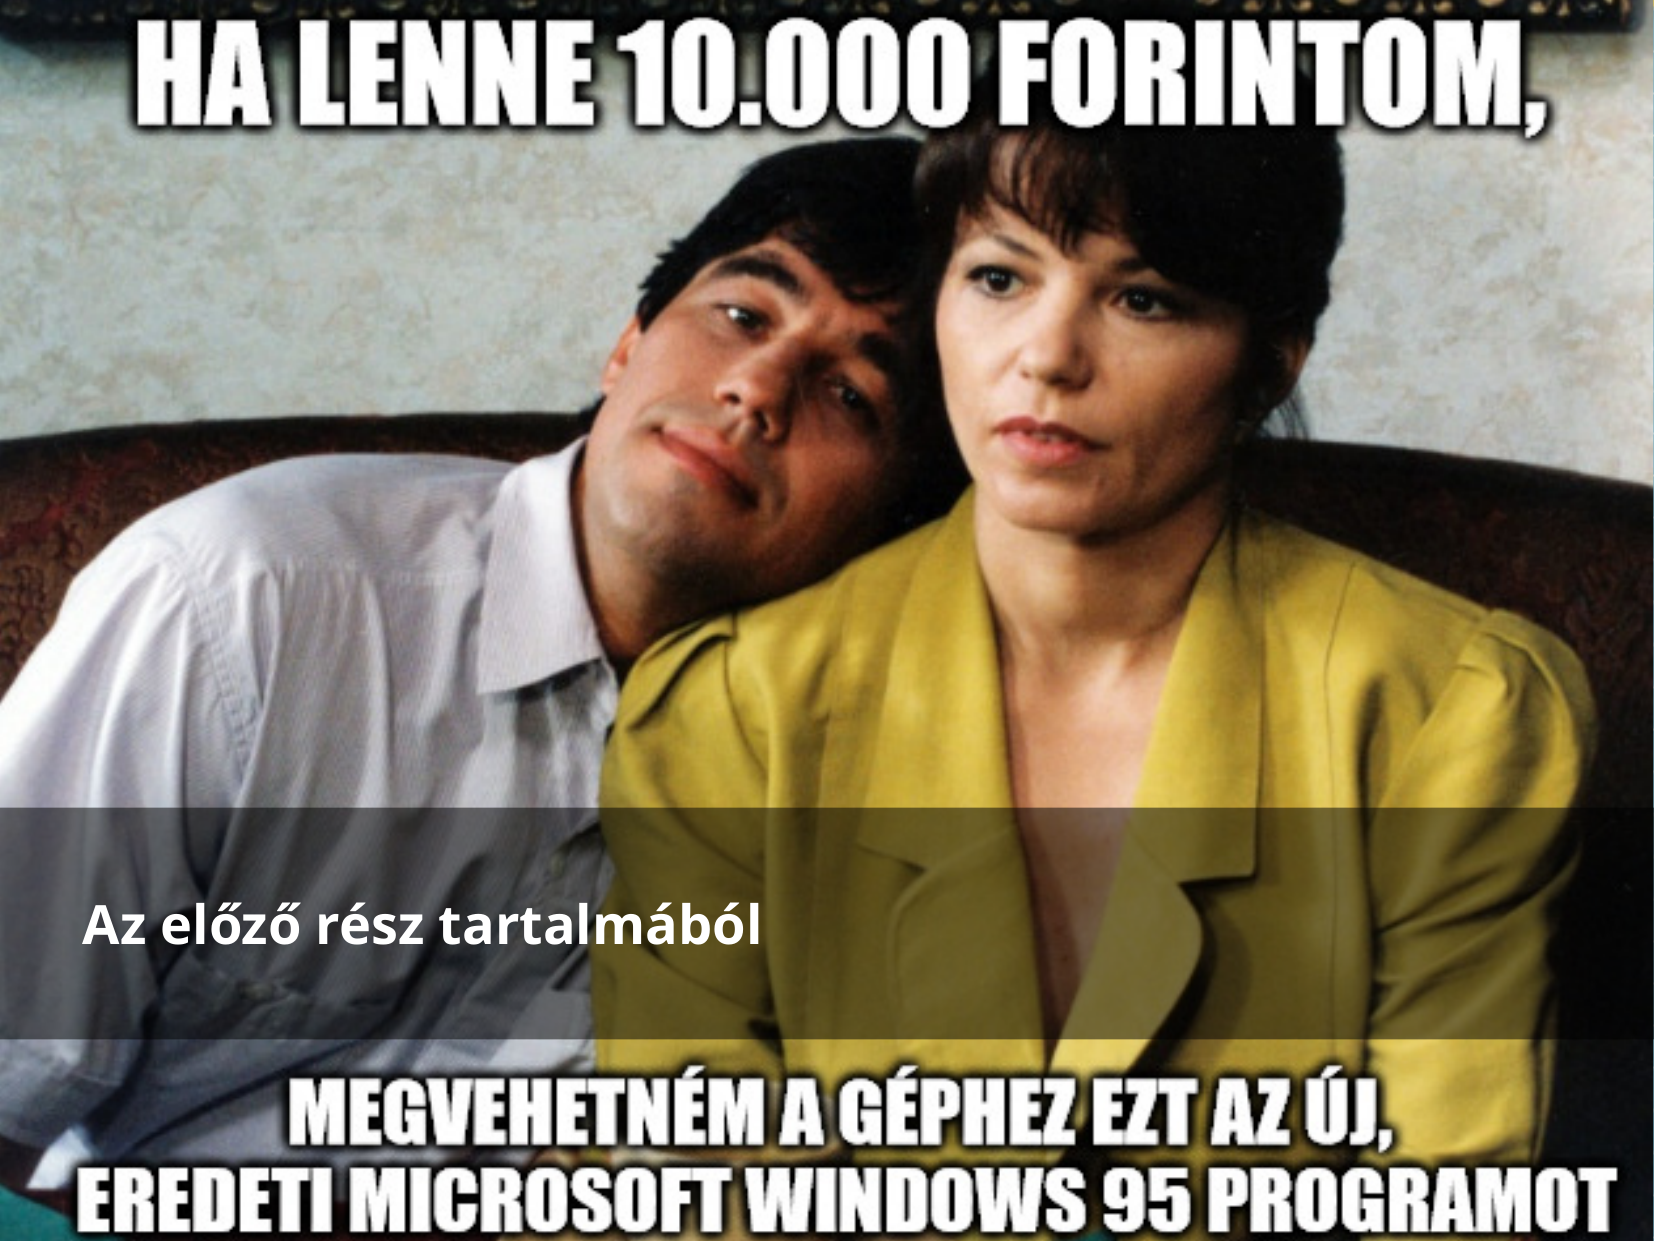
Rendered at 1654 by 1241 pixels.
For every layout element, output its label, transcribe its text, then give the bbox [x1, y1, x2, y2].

title Az előző rész tartalmából [0, 807, 1654, 1040]
picture [0, 0, 1654, 807]
picture [0, 1040, 1654, 1241]
